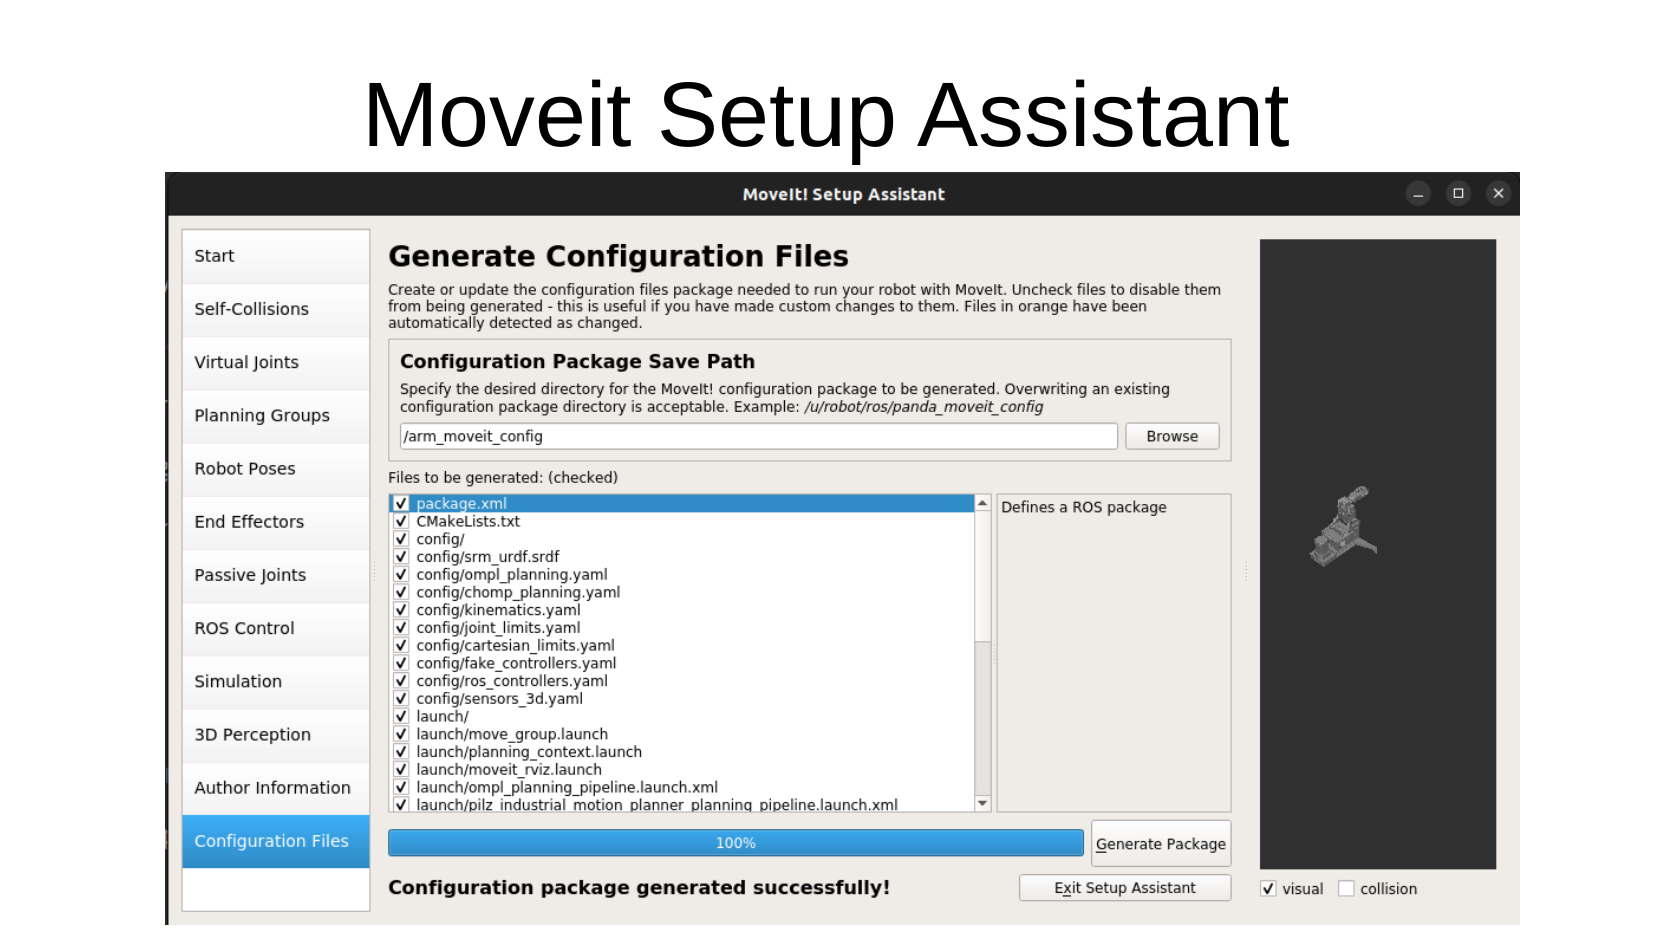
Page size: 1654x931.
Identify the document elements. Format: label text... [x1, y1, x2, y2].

picture [165, 172, 1520, 925]
title Moveit Setup Assistant [82, 37, 1571, 193]
